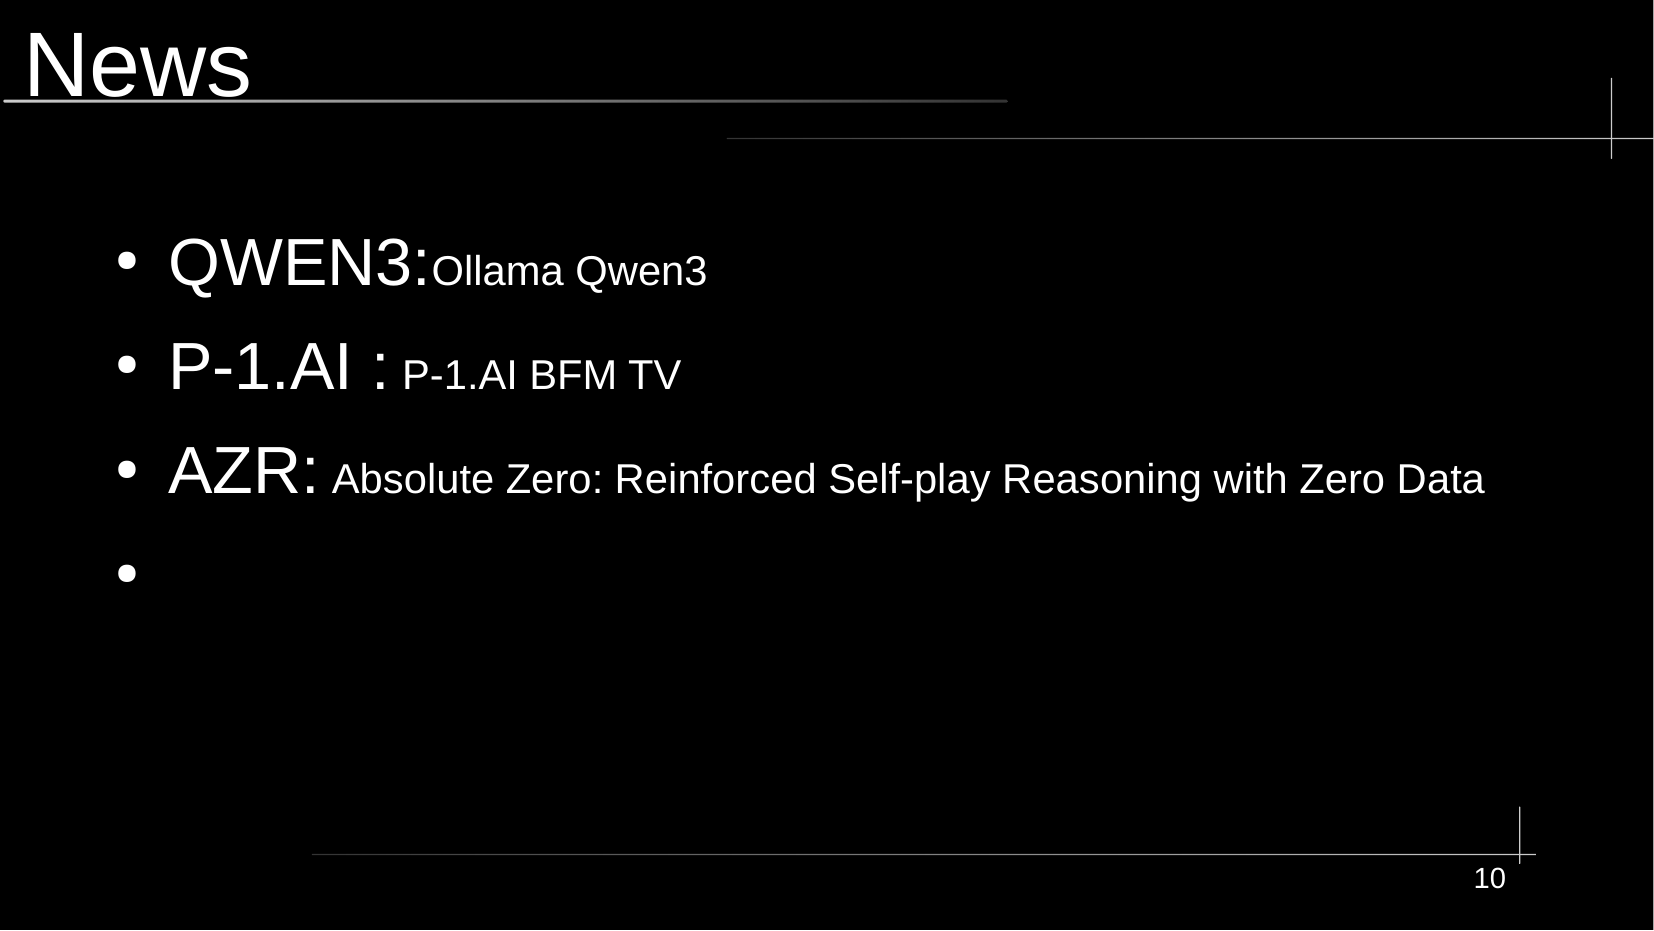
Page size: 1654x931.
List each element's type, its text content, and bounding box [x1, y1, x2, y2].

title News [23, 11, 1589, 119]
text_box QWEN3:Ollama Qwen3 P-1.AI : P-1.AI BFM TV AZR: Absolute Zero: Reinforced Self-play Reasoning with Zero Data [82, 217, 1571, 758]
